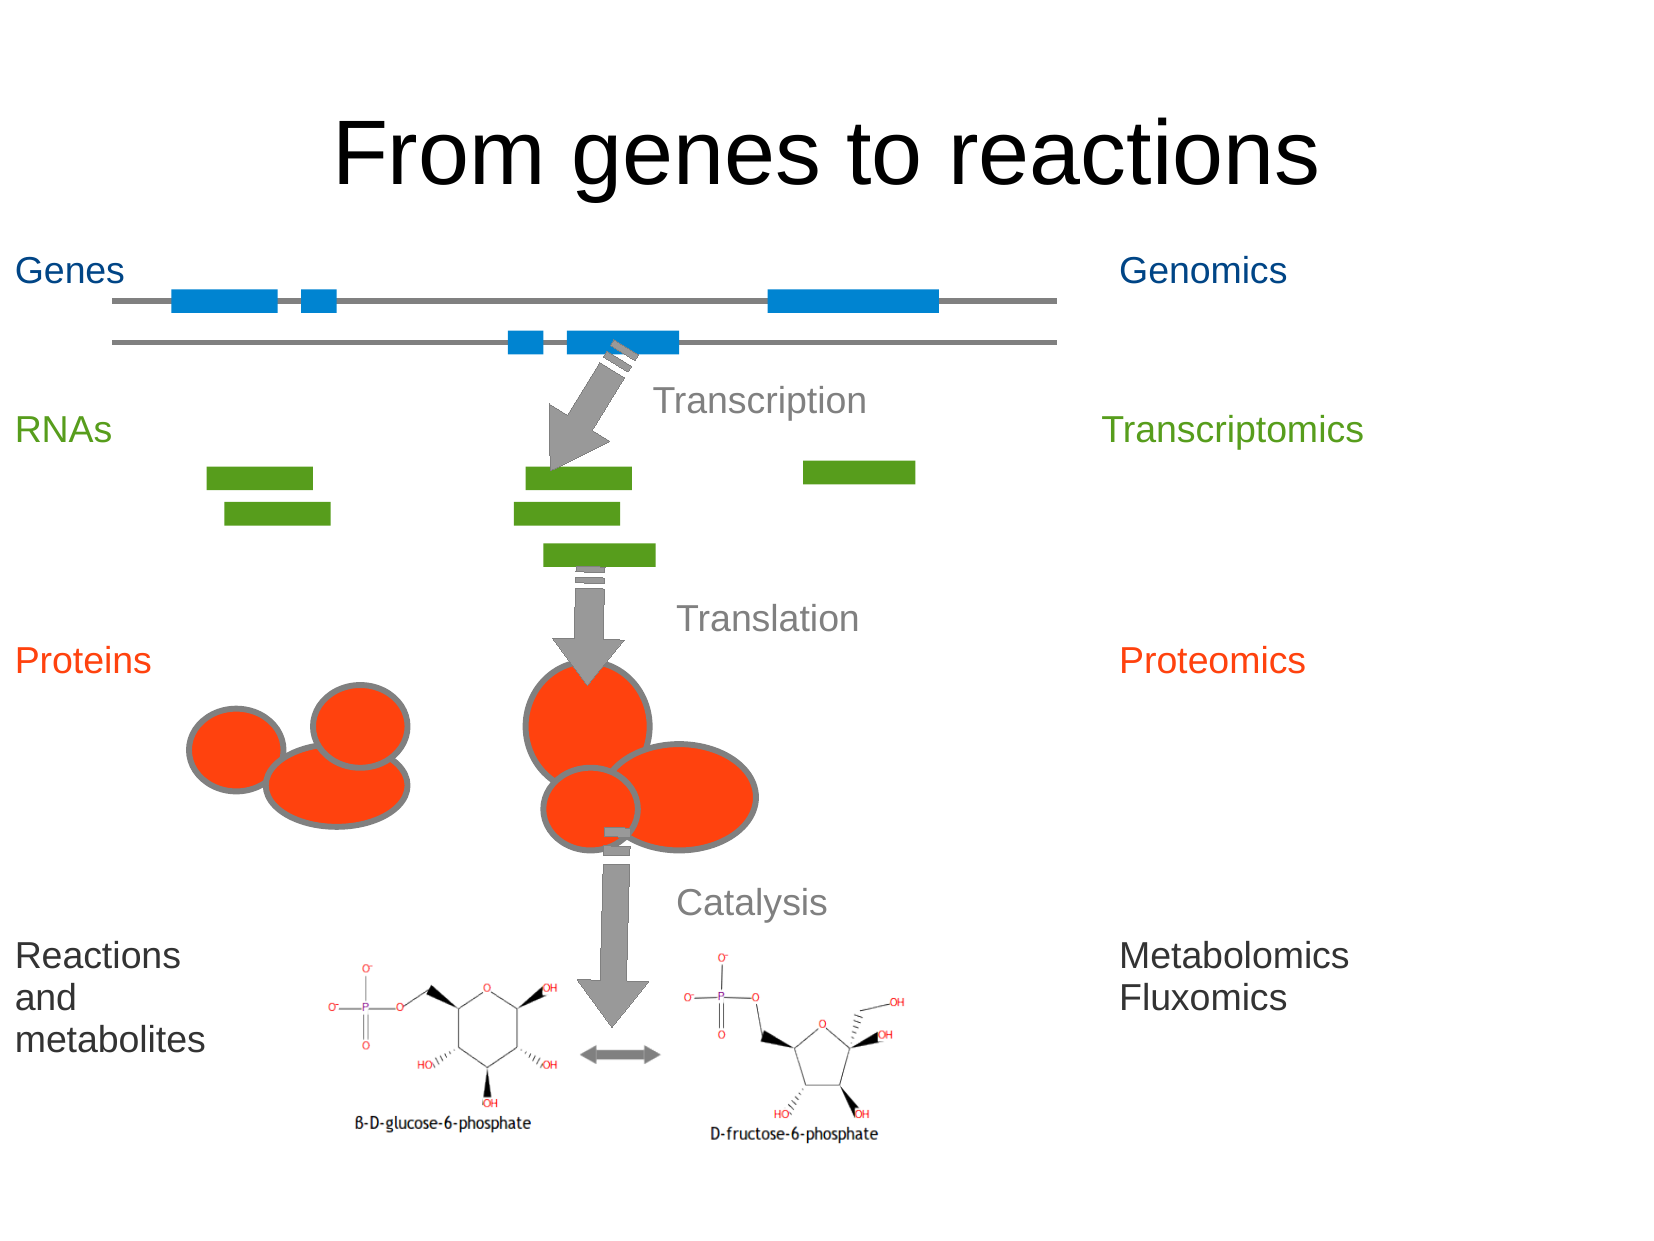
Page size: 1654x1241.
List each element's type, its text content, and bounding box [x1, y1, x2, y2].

text_box Reactions and metabolites [0, 927, 222, 1068]
text_box [301, 289, 337, 313]
text_box Translation [661, 590, 875, 648]
text_box [525, 588, 756, 856]
text_box [224, 501, 331, 526]
text_box Genes [0, 242, 140, 299]
text_box [171, 289, 278, 313]
text_box [767, 289, 939, 313]
text_box Transcriptomics [1086, 401, 1379, 459]
text_box [577, 864, 649, 1028]
text_box Transcription [637, 372, 883, 429]
text_box [206, 466, 313, 491]
text_box Metabolomics Fluxomics [1104, 927, 1365, 1026]
text_box [513, 501, 621, 526]
text_box Proteins [0, 631, 168, 689]
text_box RNAs [0, 401, 128, 459]
text_box [543, 543, 656, 573]
text_box [525, 362, 632, 491]
text_box [188, 685, 408, 827]
picture [324, 927, 928, 1164]
text_box [803, 460, 916, 485]
text_box Proteomics [1104, 631, 1322, 689]
text_box Catalysis [661, 874, 843, 931]
text_box Genomics [1104, 242, 1303, 299]
title From genes to reactions [82, 49, 1571, 257]
text_box [575, 577, 605, 584]
text_box [507, 330, 544, 355]
text_box [566, 330, 680, 372]
